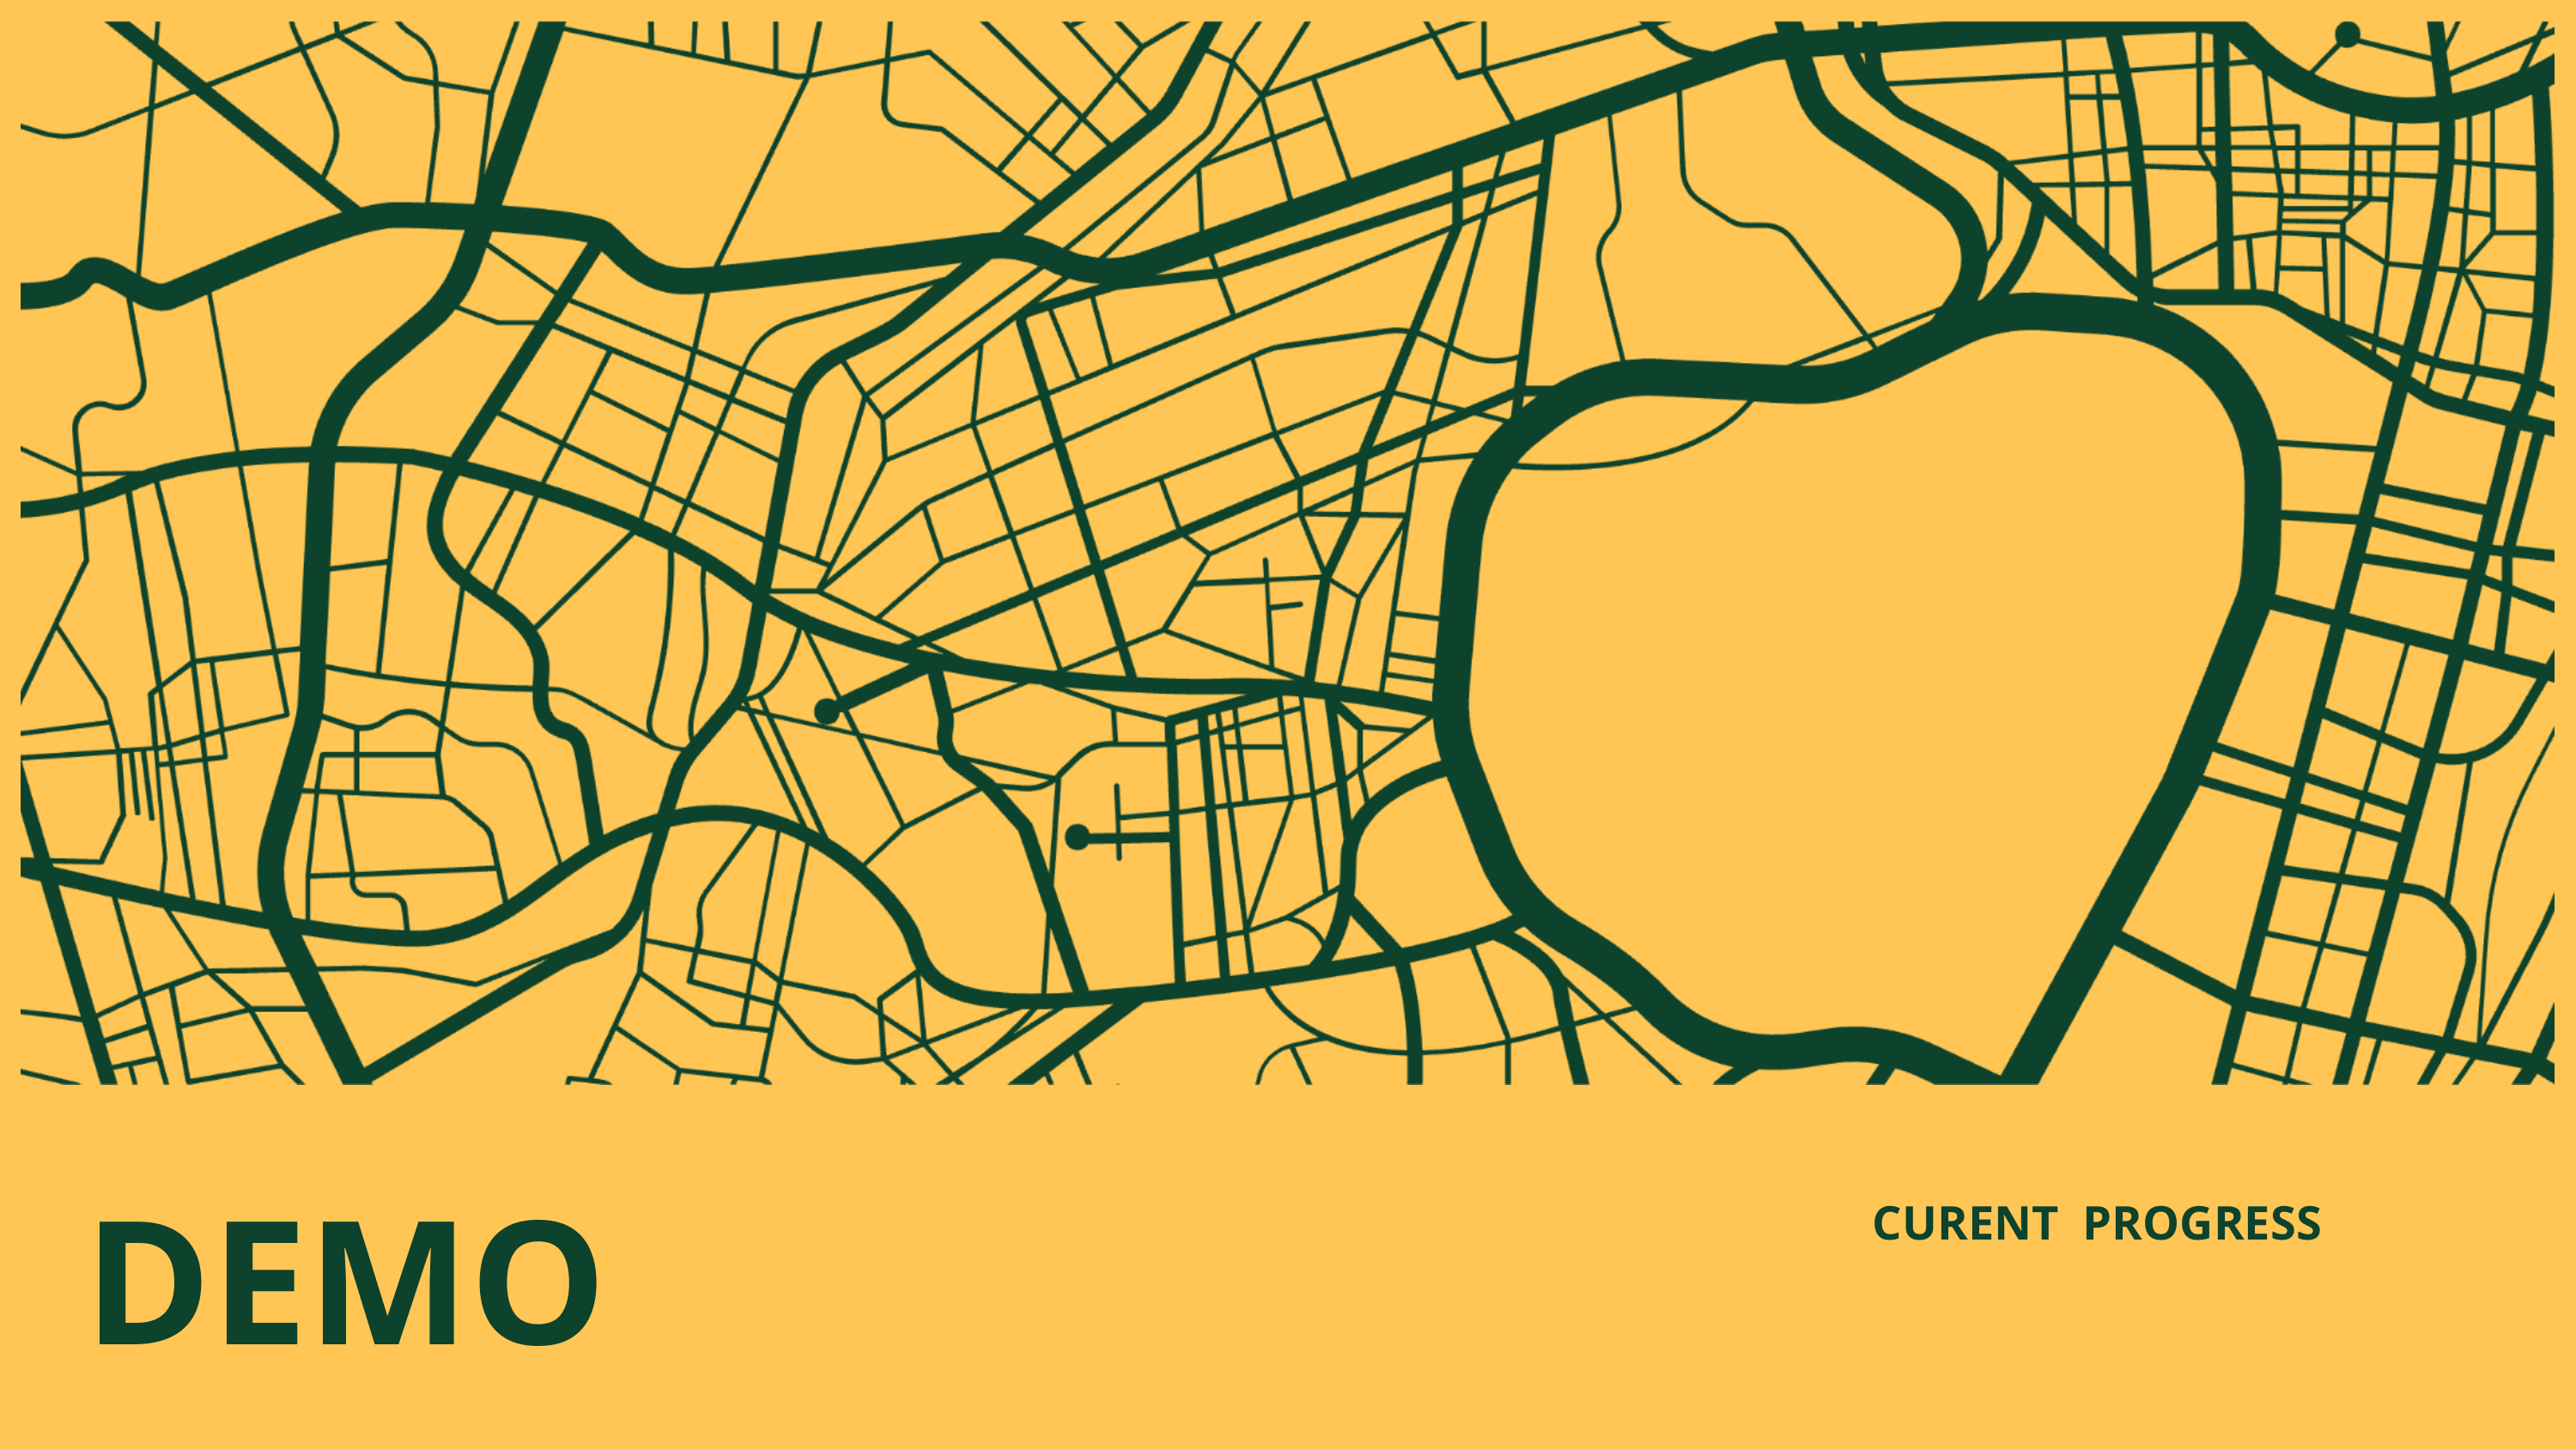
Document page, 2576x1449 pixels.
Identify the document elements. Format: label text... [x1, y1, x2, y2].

text_box DEMO [84, 1173, 1288, 1379]
text_box CURENT PROGRESS [1872, 1171, 2492, 1250]
picture [21, 21, 2555, 1085]
